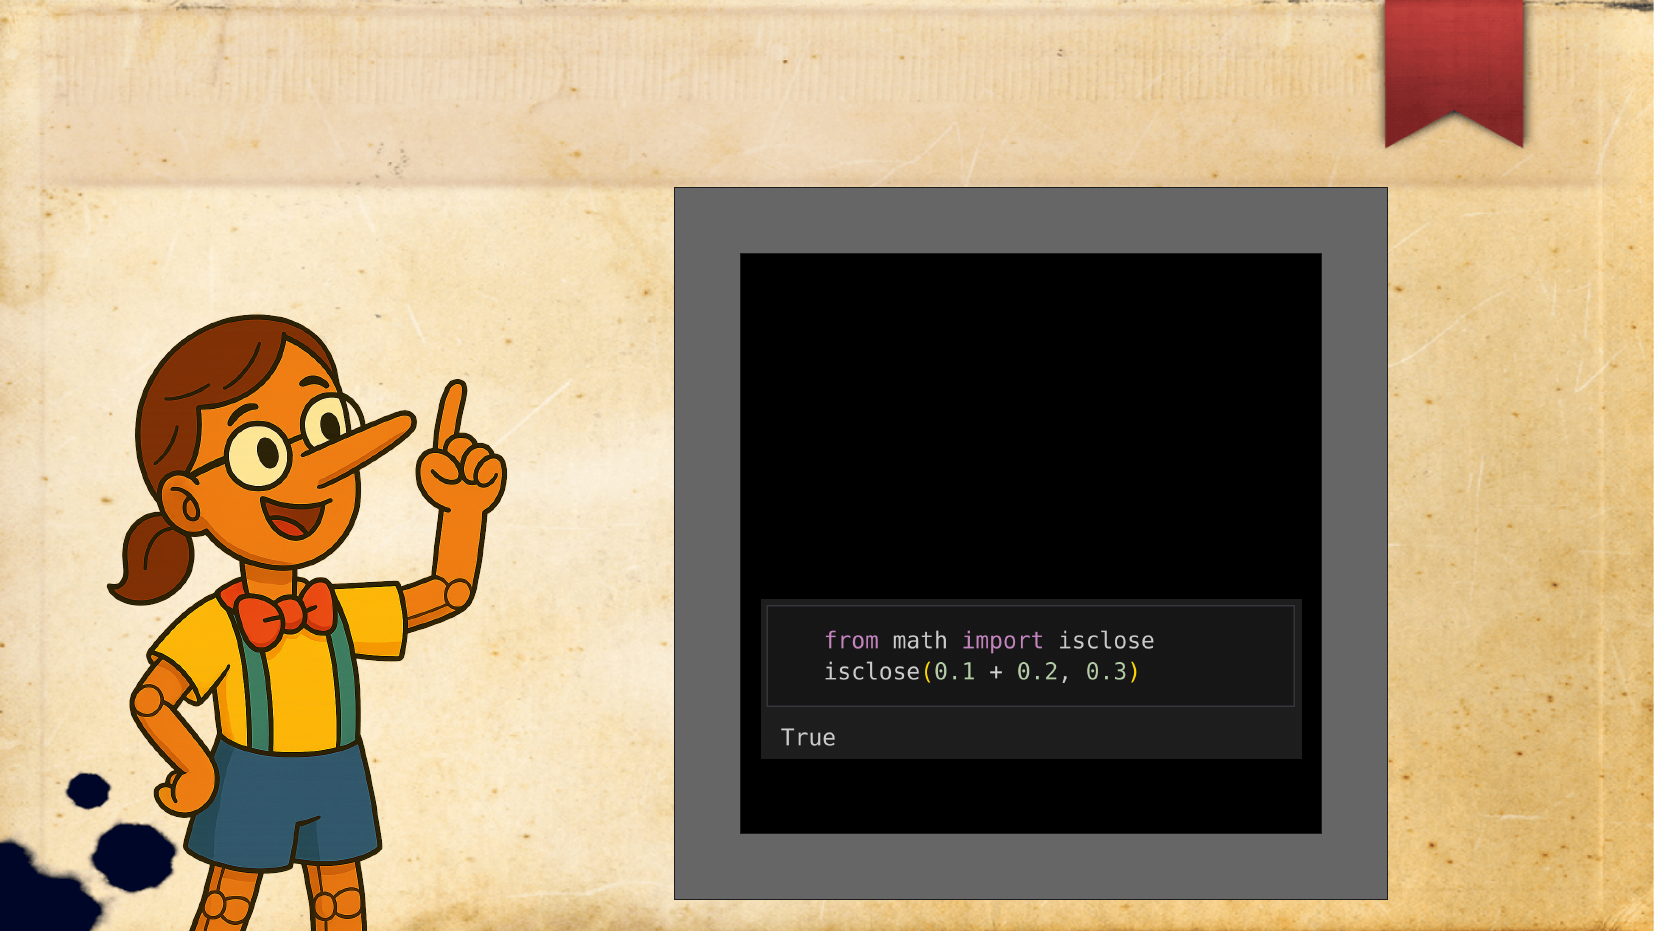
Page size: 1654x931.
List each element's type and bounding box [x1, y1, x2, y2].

picture [0, 0, 1654, 931]
text_box [674, 187, 1388, 900]
